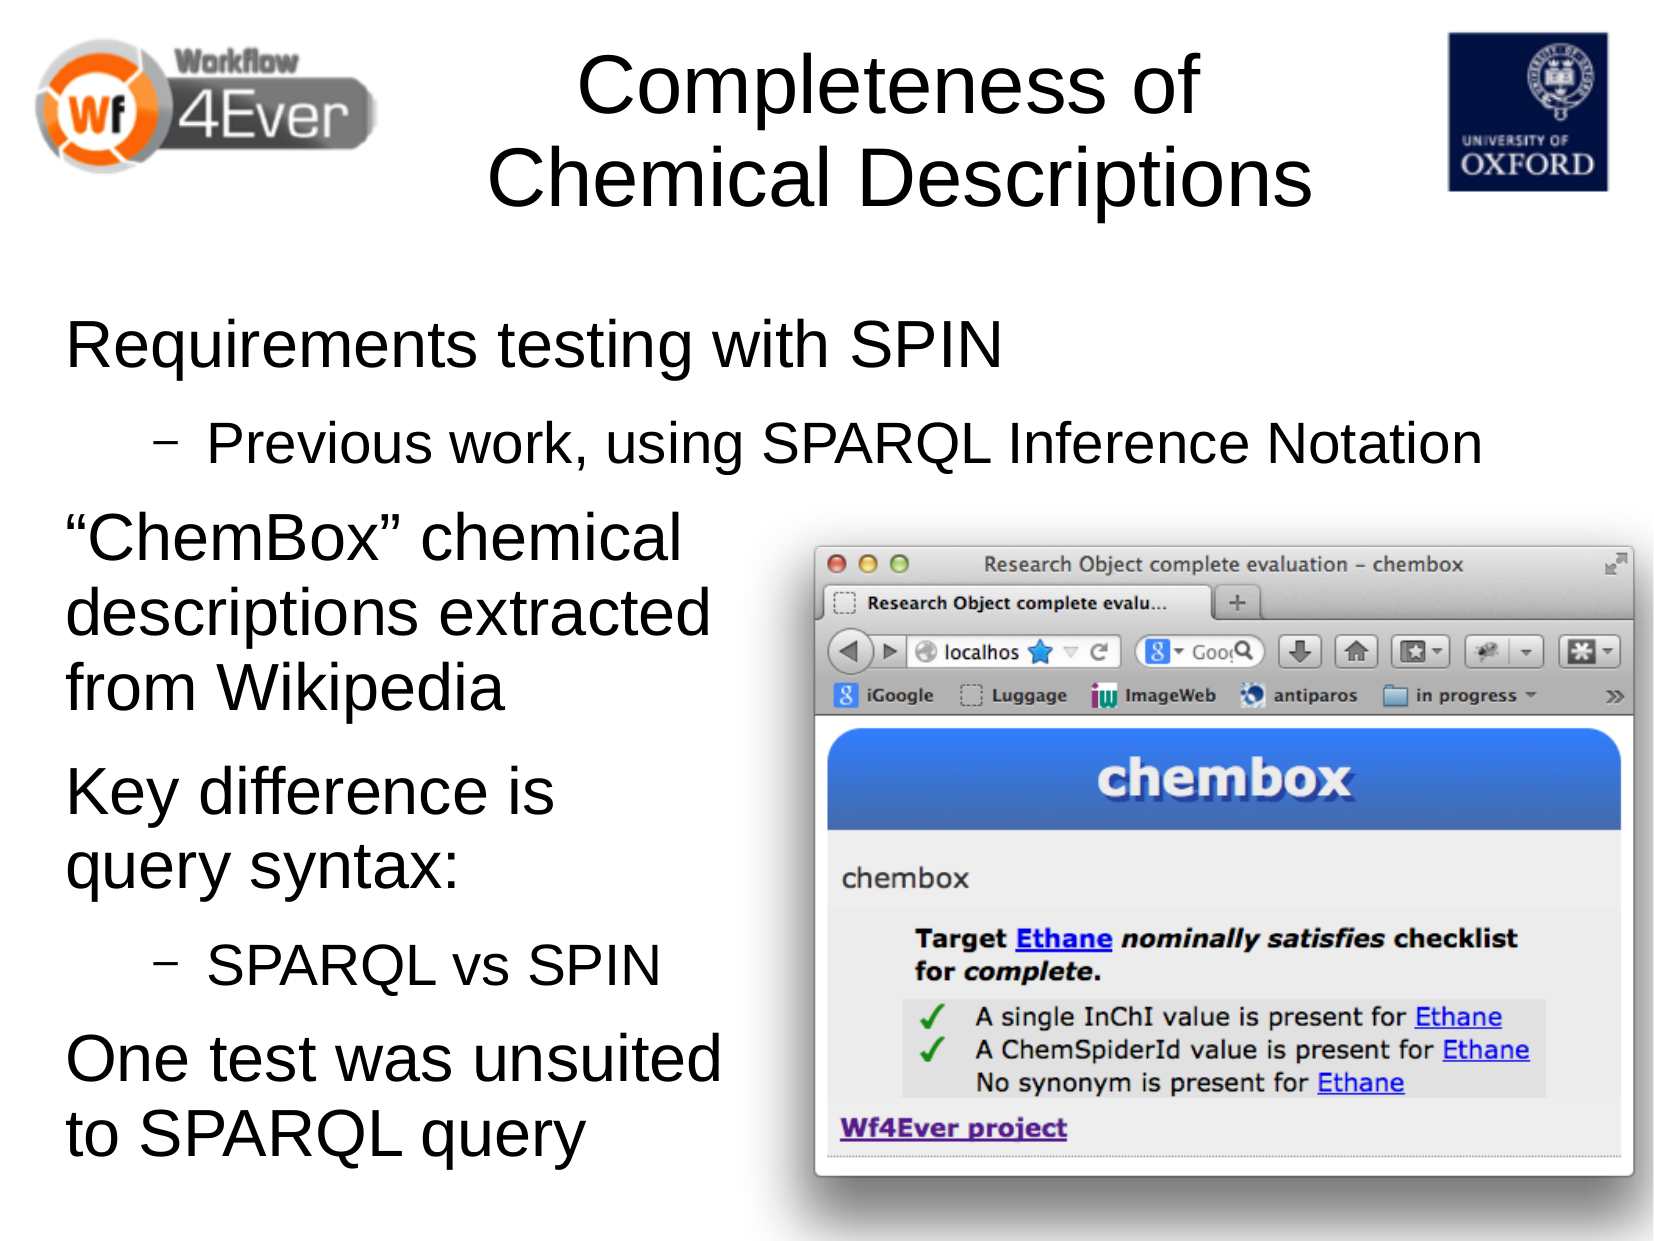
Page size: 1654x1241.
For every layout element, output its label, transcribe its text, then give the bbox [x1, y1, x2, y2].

title Completeness of Chemical Descriptions [354, 31, 1447, 231]
picture [726, 492, 1654, 1241]
picture [29, 33, 354, 181]
picture [1446, 29, 1612, 194]
list Requirements testing with SPIN Previous work, using SPARQL Inference Notation “ChemBox” chemical descriptions extracted from Wikipedia Key difference is query syntax: SPARQL vs SPIN One test was unsuited to SPARQL query [64, 307, 1565, 1170]
